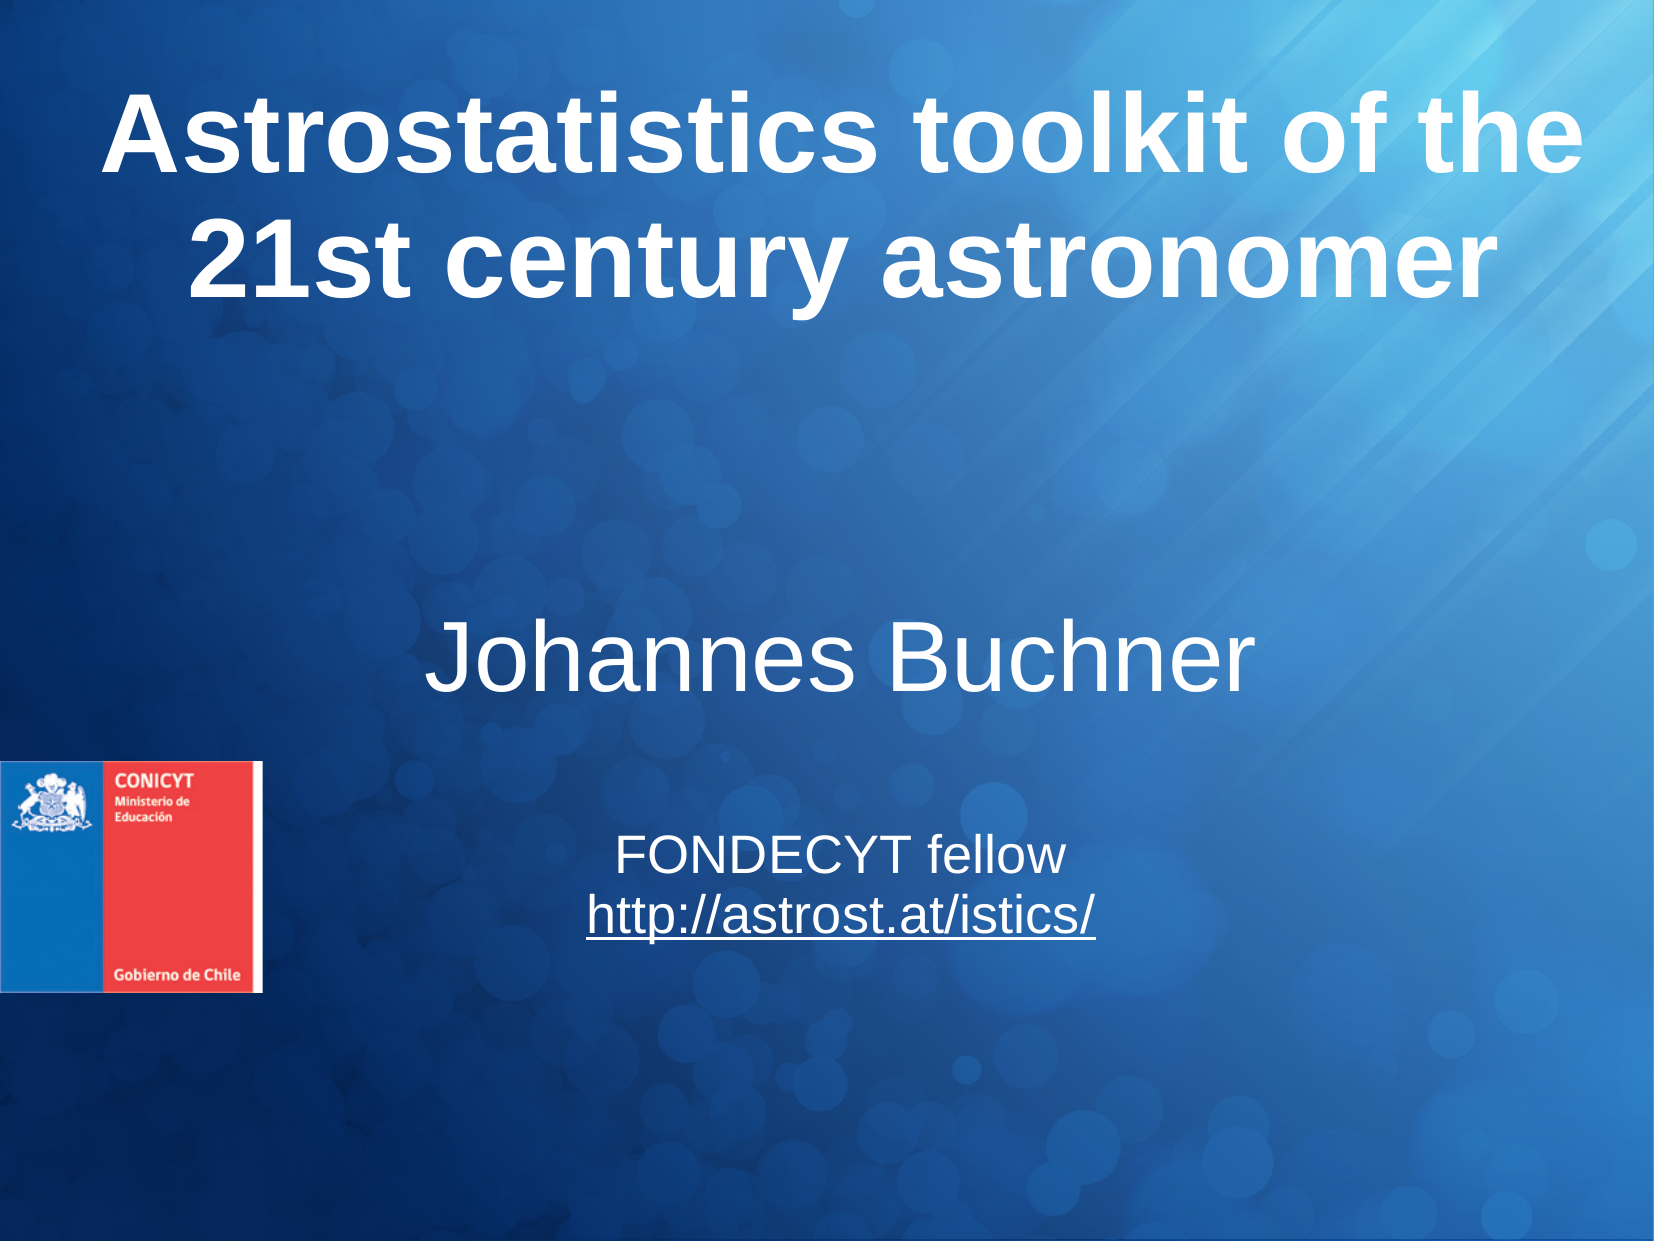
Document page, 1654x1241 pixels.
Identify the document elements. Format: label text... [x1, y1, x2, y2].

title Astrostatistics toolkit of the 21st century astronomer [74, 35, 1613, 358]
picture [0, 0, 1654, 1241]
subtitle Johannes Buchner FONDECYT fellow http://astrost.at/istics/ [112, 388, 1570, 1241]
